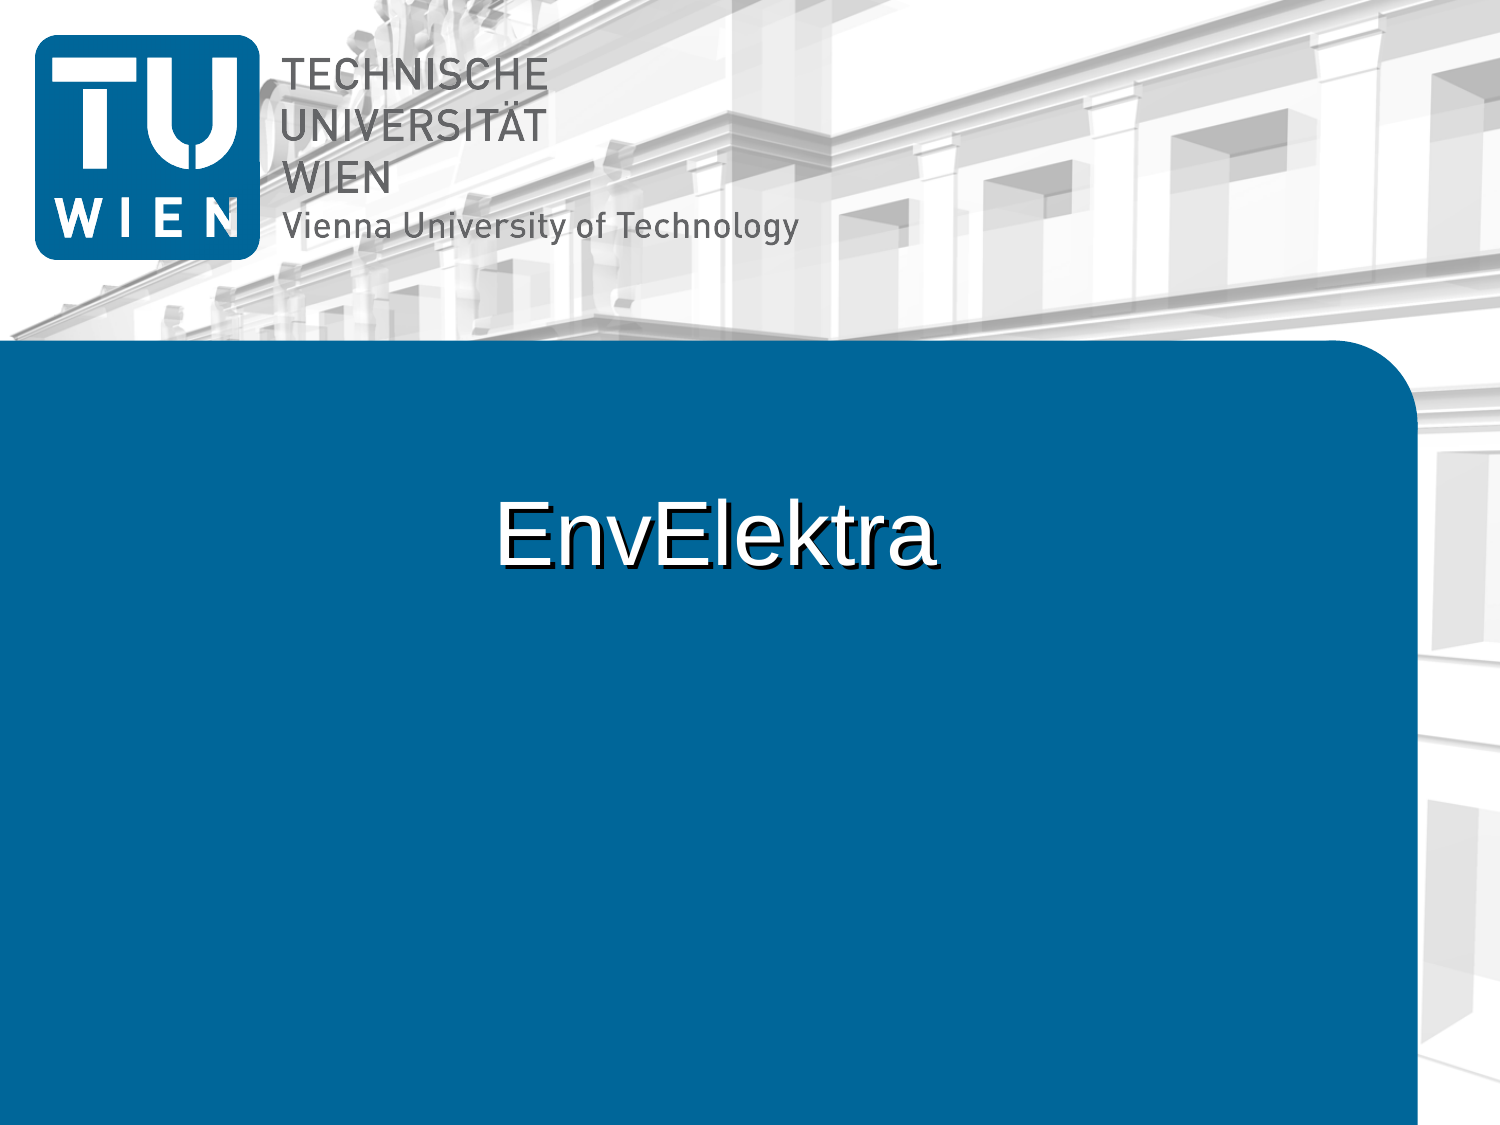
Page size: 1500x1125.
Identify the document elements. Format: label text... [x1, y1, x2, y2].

title EnvElektra [493, 473, 1052, 759]
picture [0, 0, 1500, 1125]
